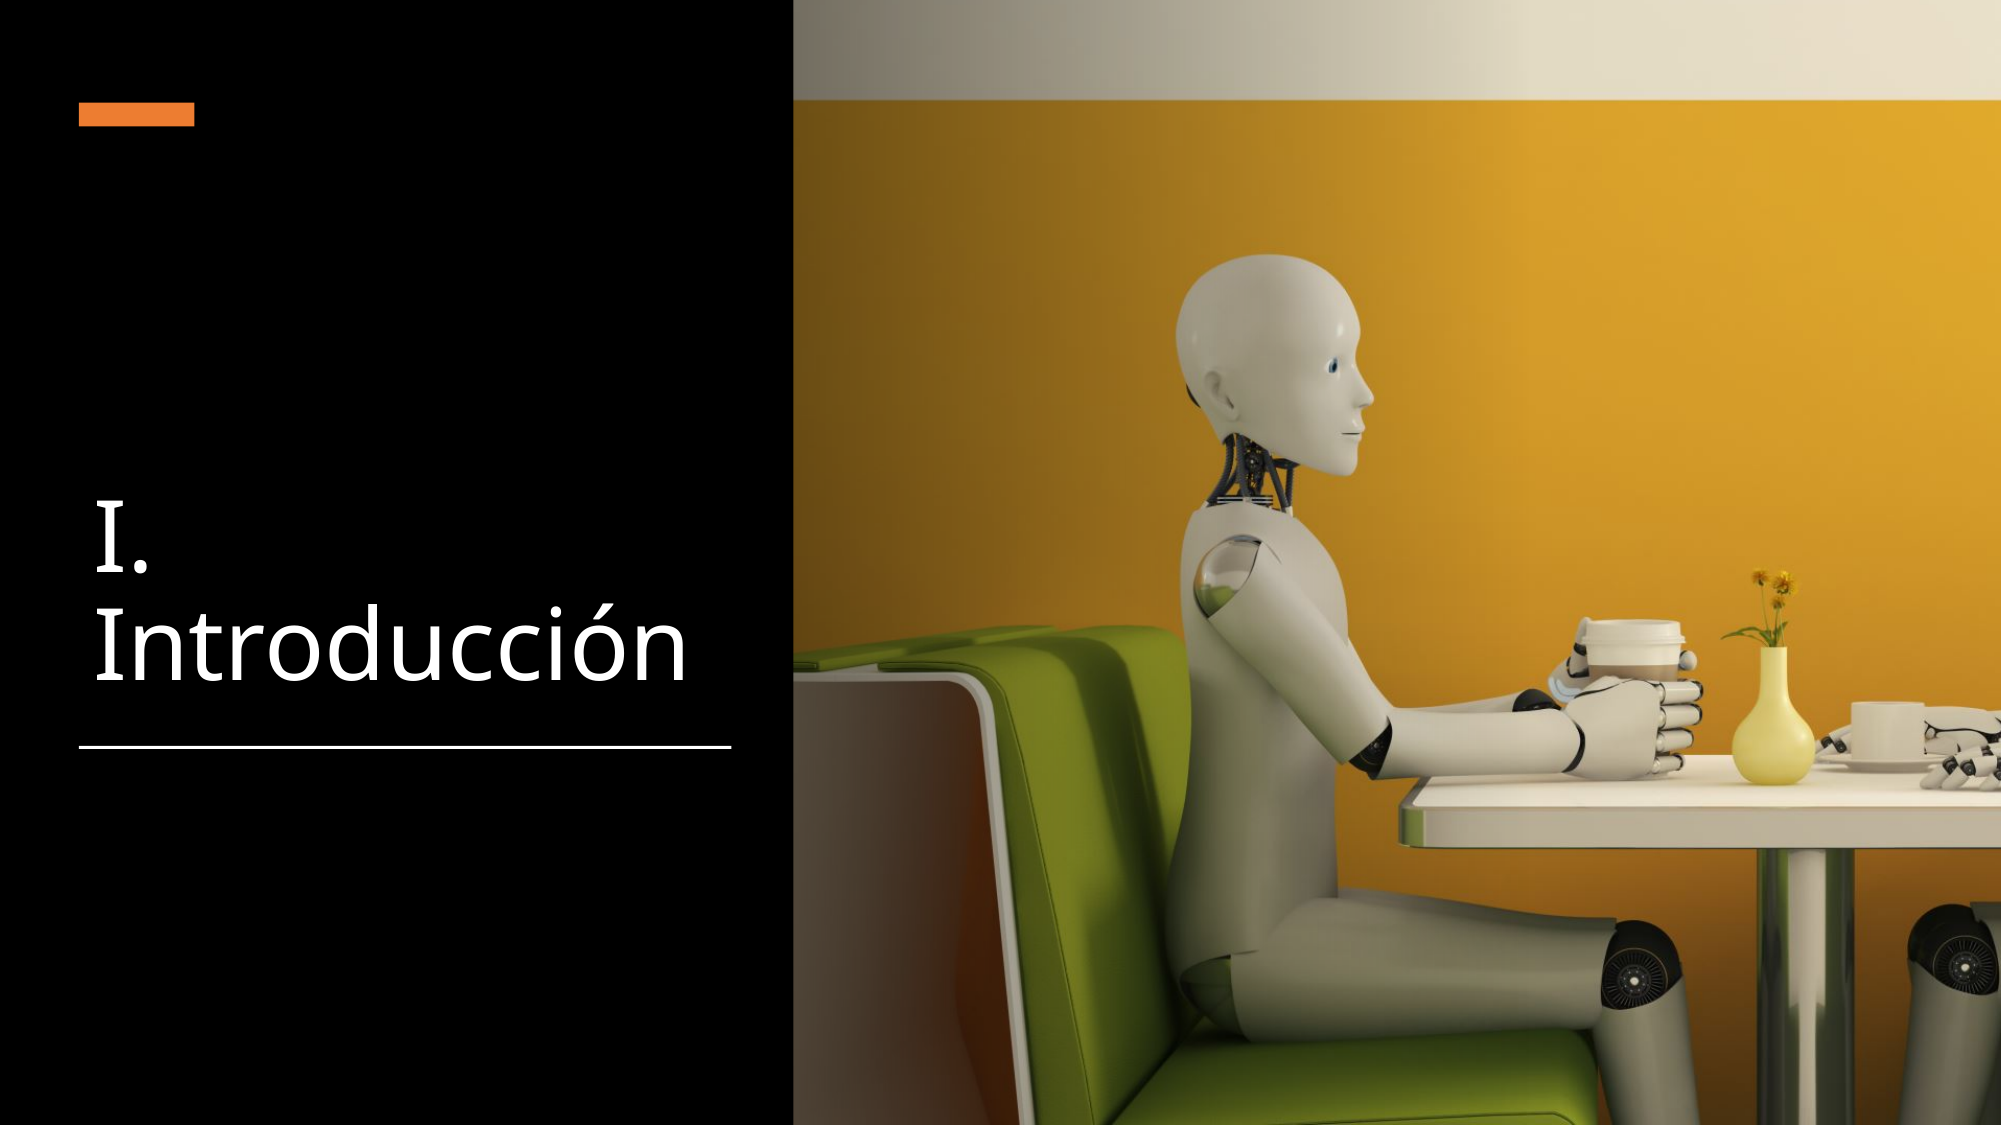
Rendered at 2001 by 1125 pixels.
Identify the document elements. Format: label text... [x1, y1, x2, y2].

picture [1532, 0, 2001, 1125]
text_box [0, 0, 1532, 1125]
title I. Introducción [78, 184, 739, 710]
